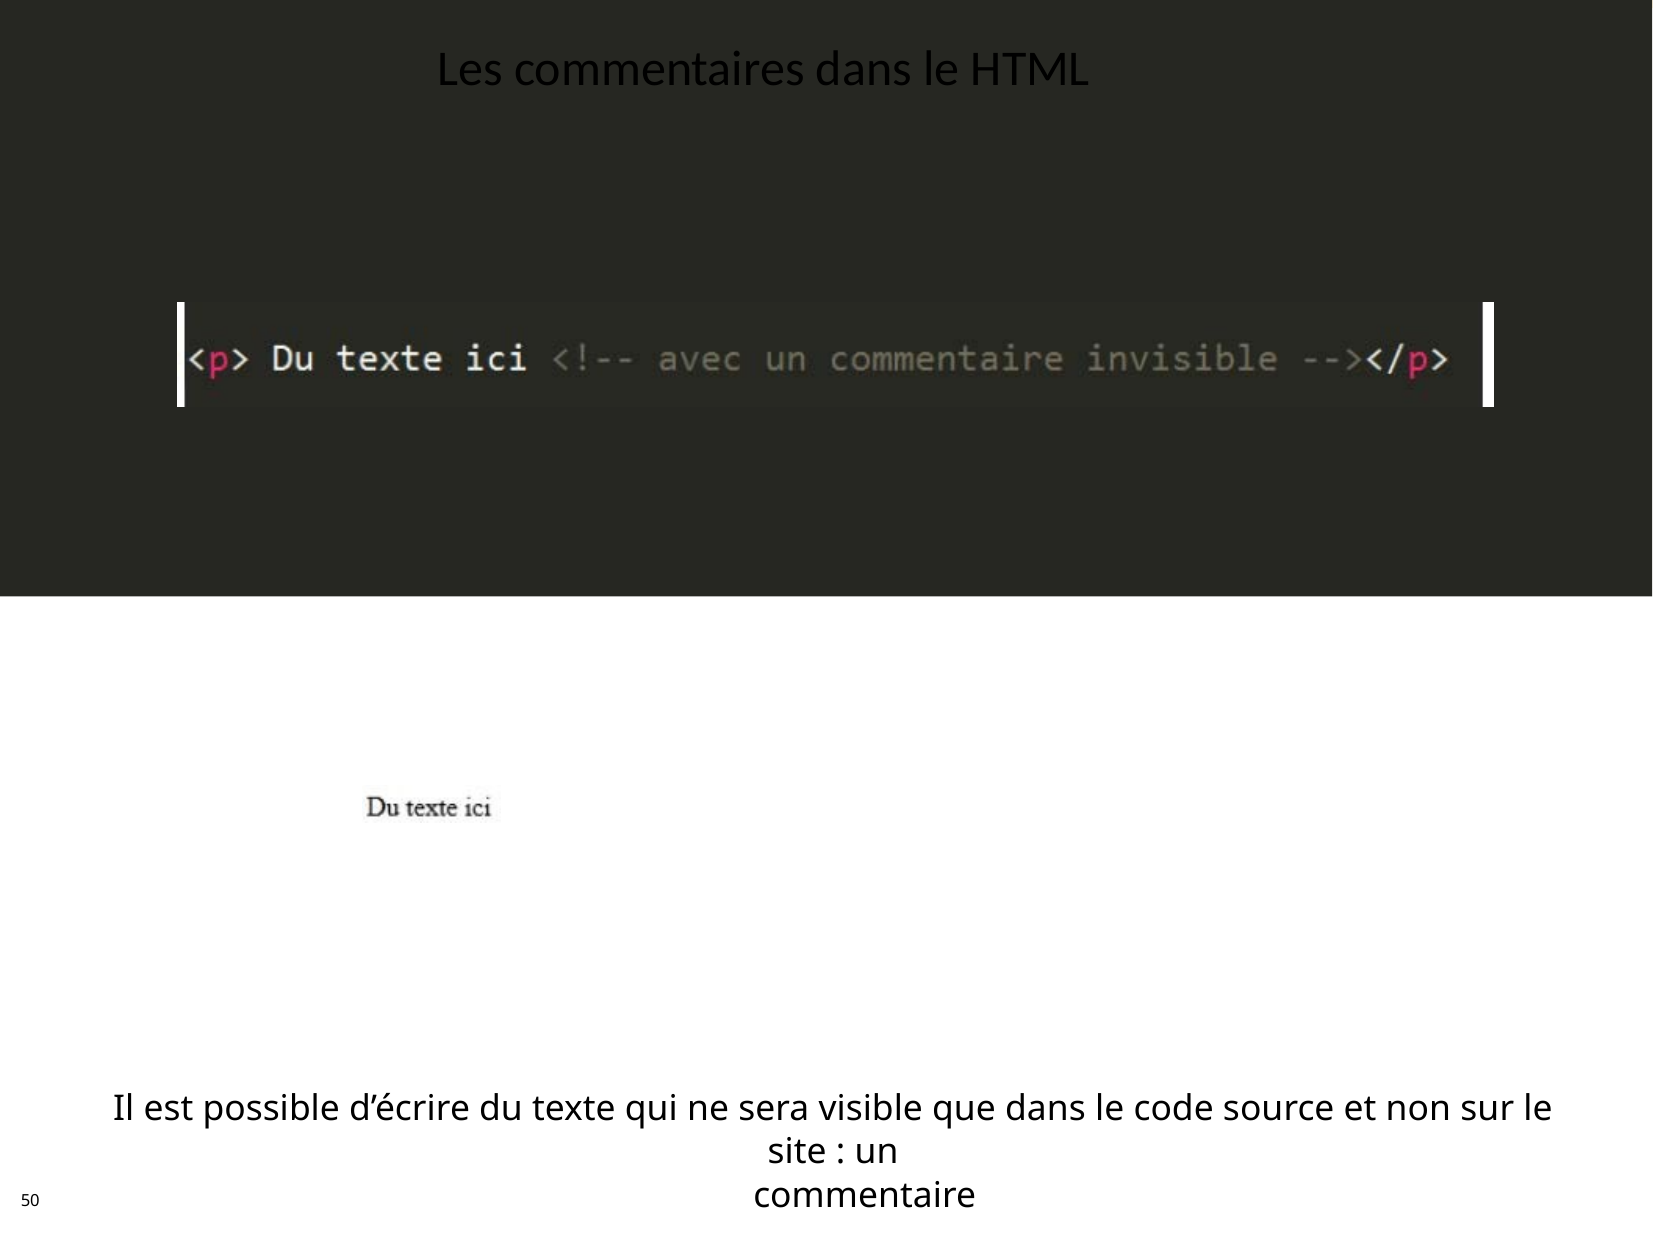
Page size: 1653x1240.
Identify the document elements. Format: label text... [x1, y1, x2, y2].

picture [362, 785, 501, 823]
text_box Il est possible d’écrire du texte qui ne sera visible que dans le code source et non sur le site : un commentaire [79, 1083, 1588, 1216]
text_box <numéro> [14, 1189, 46, 1213]
text_box [0, 0, 1653, 597]
title Les commentaires dans le HTML [435, 33, 1218, 243]
picture [177, 302, 1494, 407]
